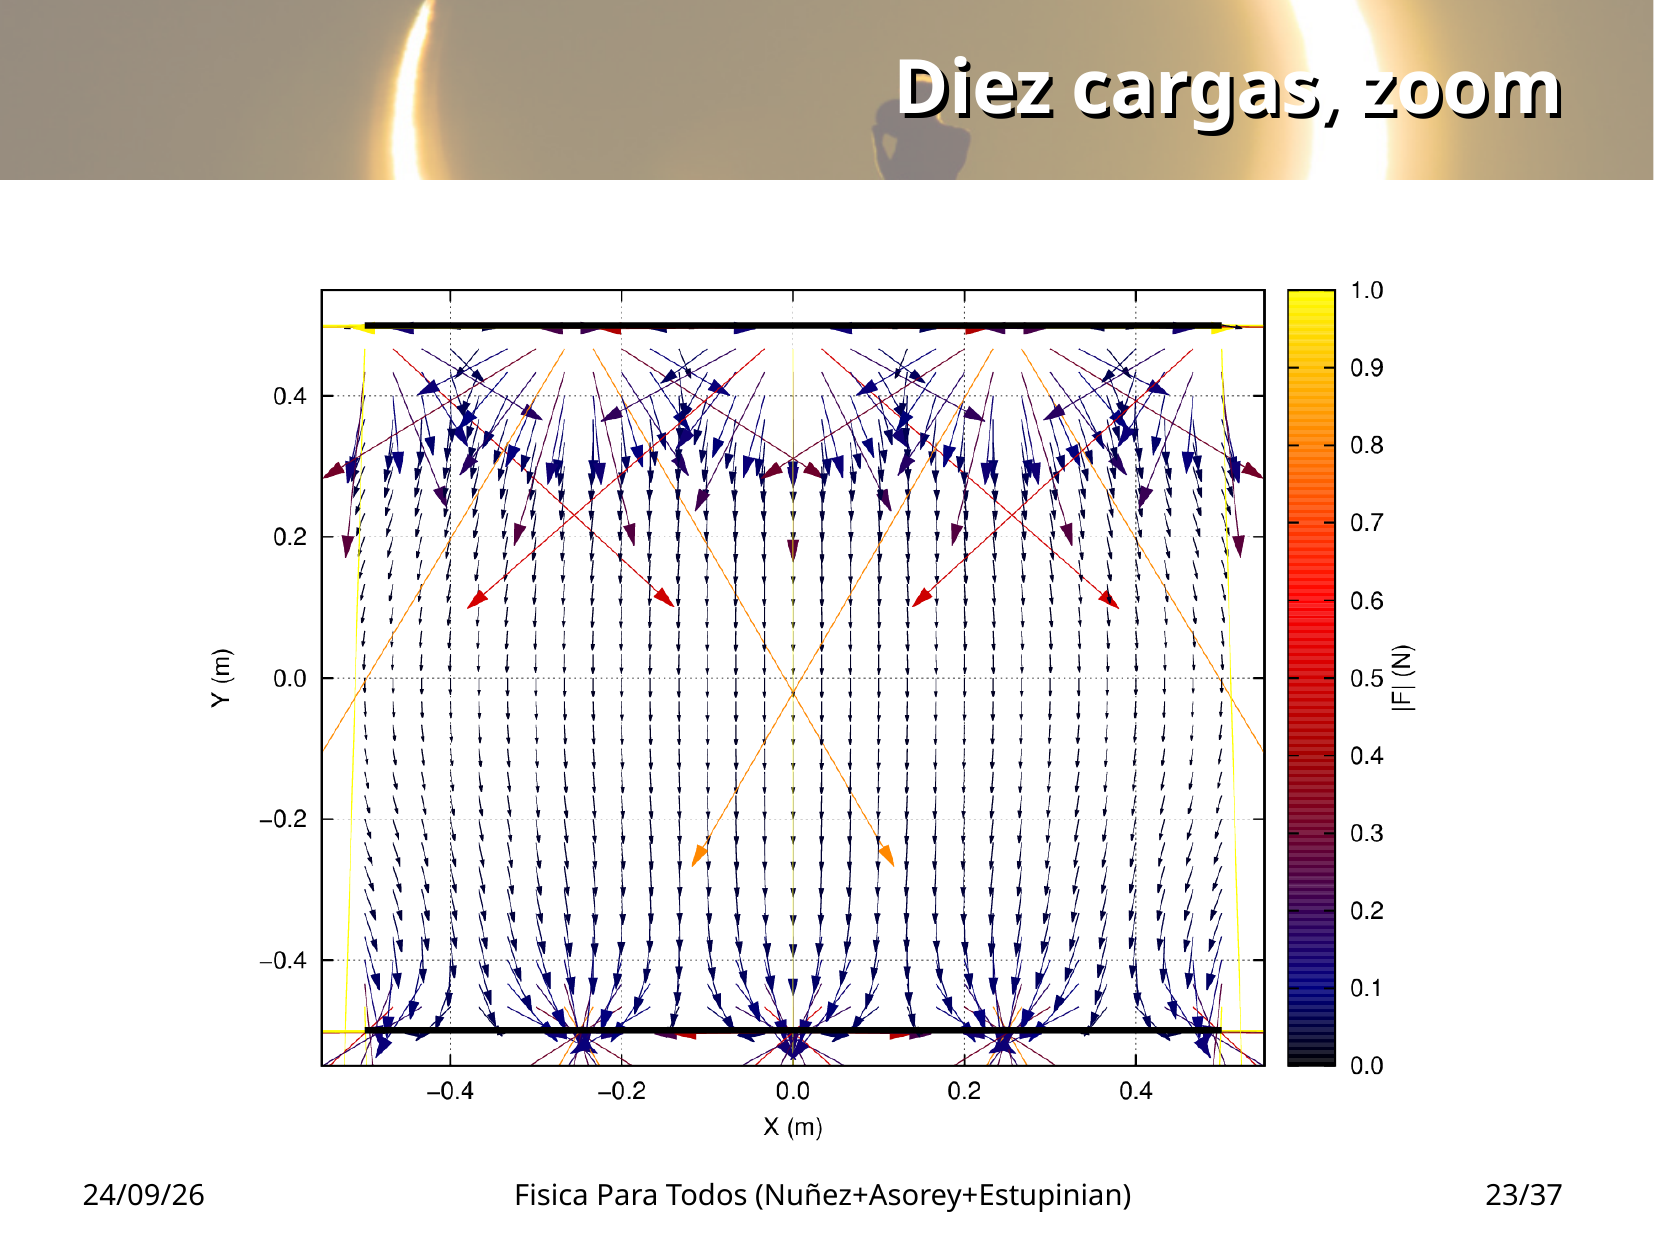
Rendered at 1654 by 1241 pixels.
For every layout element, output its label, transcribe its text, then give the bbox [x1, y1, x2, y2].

picture [201, 260, 1464, 1144]
title Diez cargas, zoom [75, 19, 1564, 151]
picture [0, 0, 1654, 180]
